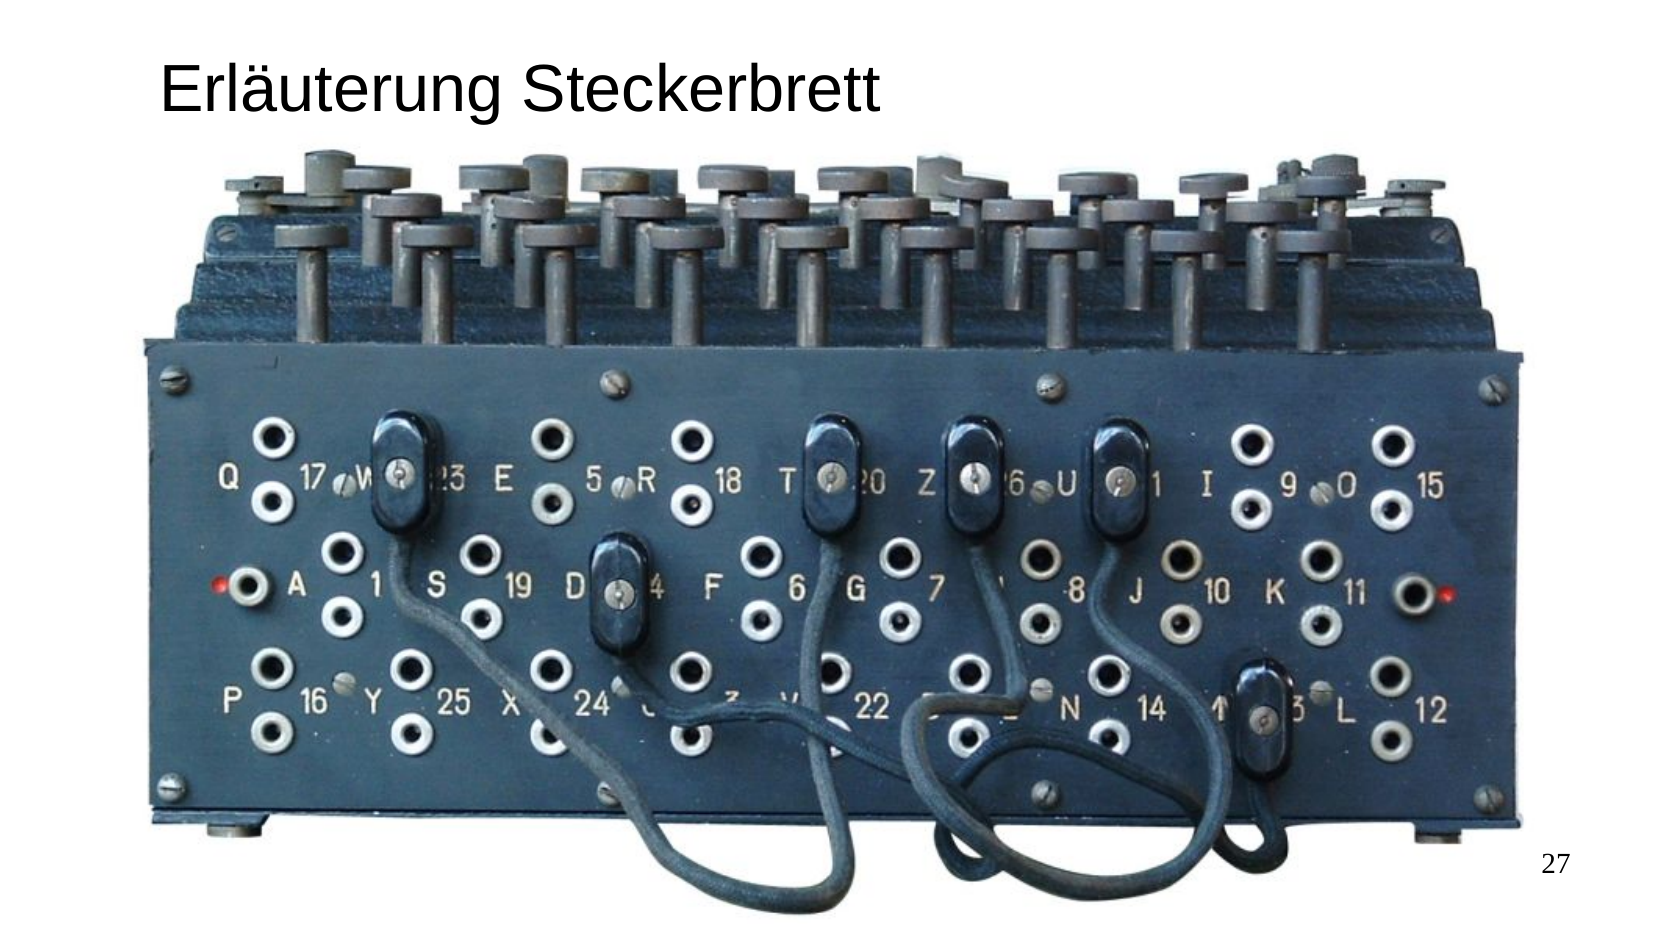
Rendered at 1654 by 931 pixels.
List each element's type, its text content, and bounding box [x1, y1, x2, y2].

picture [123, 131, 1541, 924]
list Erläuterung Steckerbrett [88, 51, 1577, 886]
